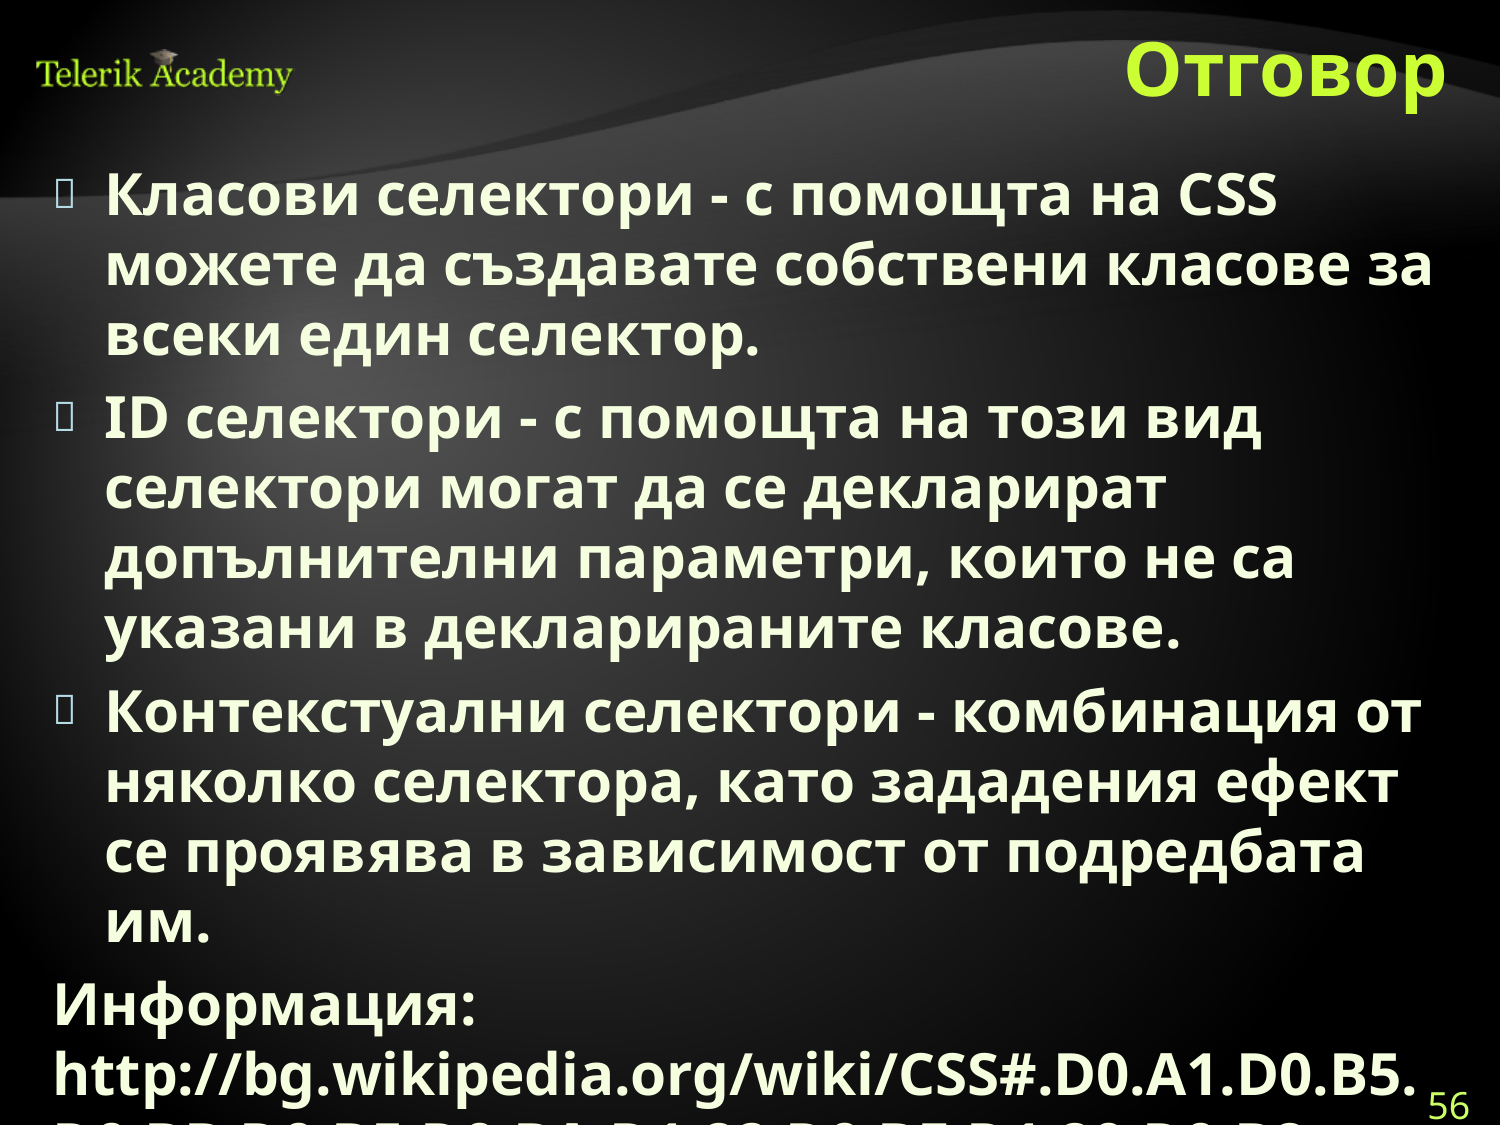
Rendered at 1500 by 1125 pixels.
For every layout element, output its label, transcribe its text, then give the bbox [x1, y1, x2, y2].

title Отговор [300, 12, 1463, 149]
list Класови селектори - с помощта на CSS можете да създавате собствени класове за всеки един селектор. ID селектори - с помощта на този вид селектори могат да се декларират допълнителни параметри, които не са указани в декларираните класове. Контекстуални селектори - комбинация от няколко селектора, като зададения ефект се проявява в зависимост от подредбата им. Информация: http://bg.wikipedia.org/wiki/CSS#.D0.A1.D0.B5.D0.BB.D0.B5.D0.BA.D1.82.D0.BE.D1.80.D0.B8 [37, 149, 1463, 1100]
picture [0, 0, 1500, 1125]
slide_number <number> [1412, 1074, 1488, 1113]
